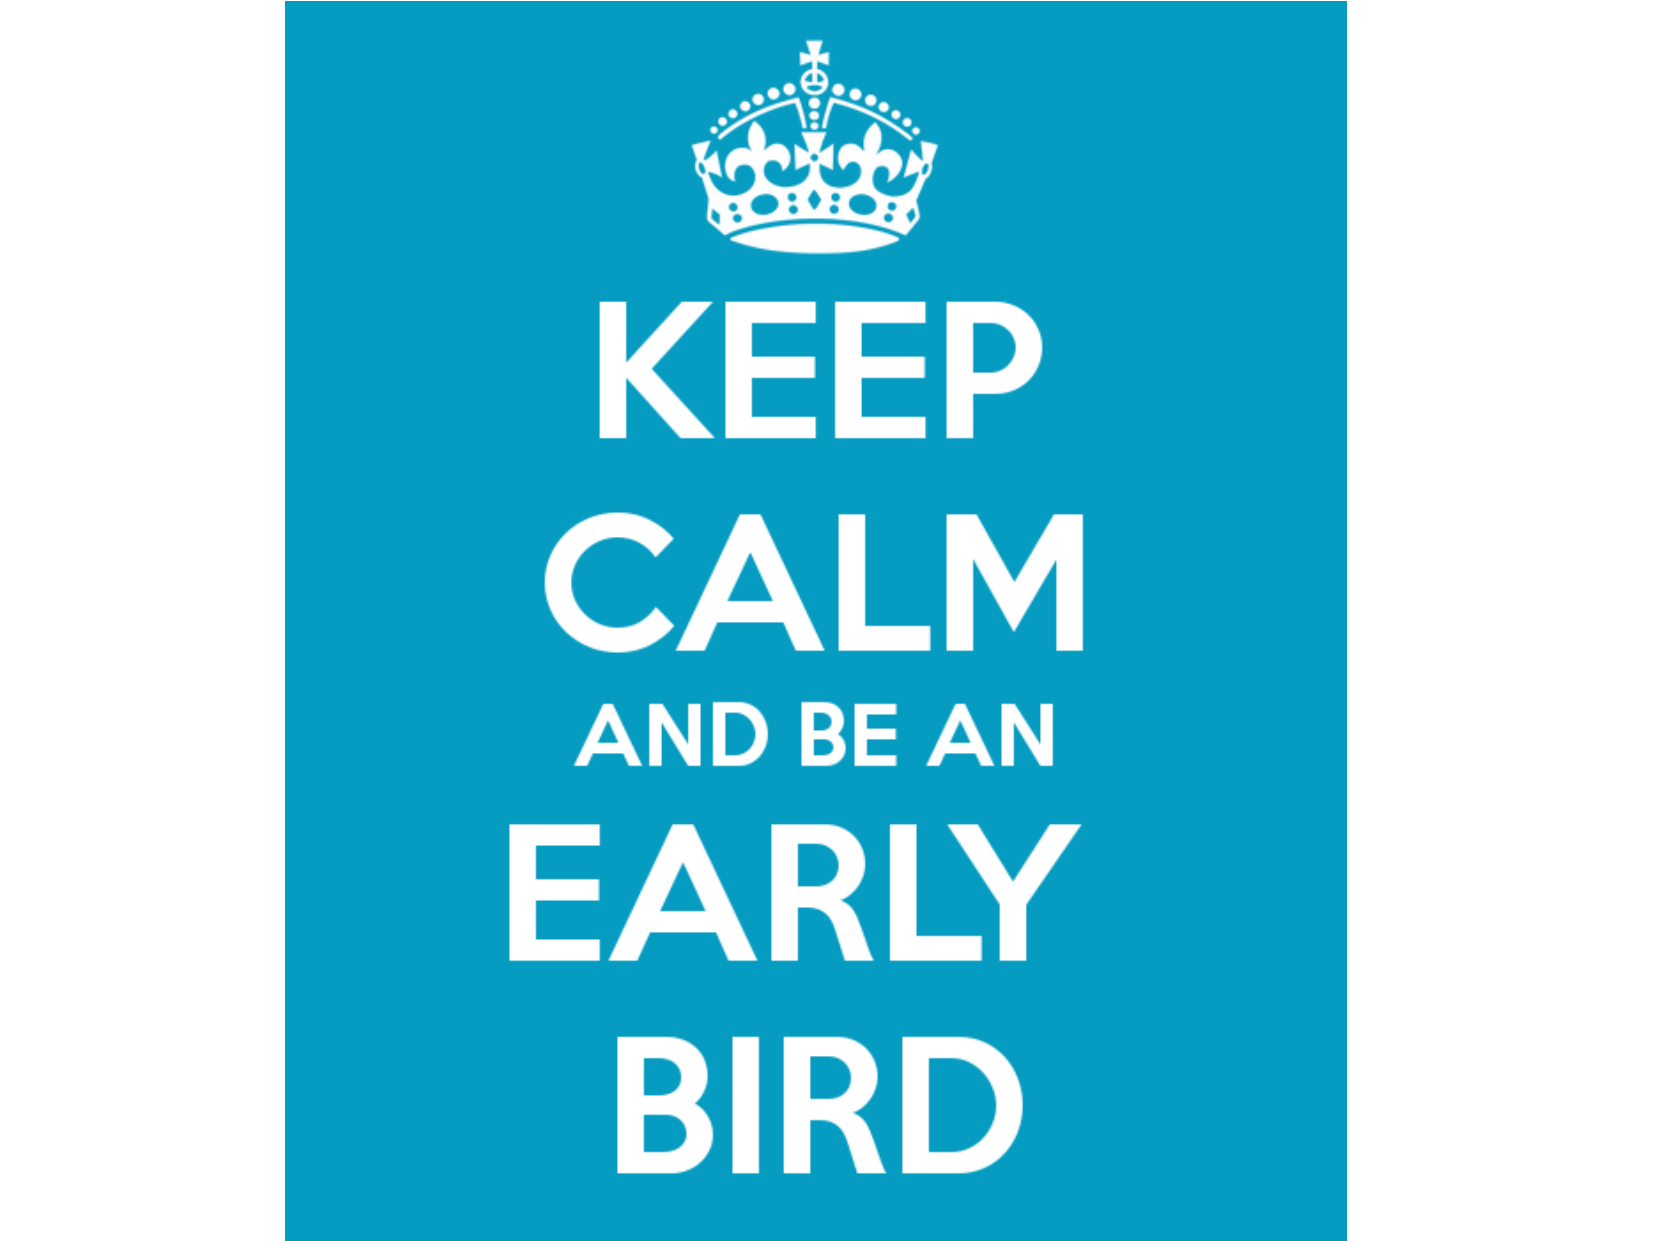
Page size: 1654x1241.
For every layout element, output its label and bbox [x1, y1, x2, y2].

picture [510, 825, 601, 961]
picture [878, 102, 890, 112]
picture [849, 88, 861, 101]
picture [740, 100, 751, 112]
picture [574, 704, 642, 766]
picture [855, 704, 897, 766]
picture [692, 40, 938, 236]
picture [710, 127, 718, 134]
picture [752, 93, 764, 105]
picture [865, 95, 877, 107]
picture [772, 825, 874, 961]
picture [545, 513, 674, 652]
picture [649, 704, 700, 766]
picture [927, 704, 994, 766]
picture [784, 1037, 886, 1173]
picture [947, 825, 1081, 961]
picture [1002, 704, 1053, 766]
picture [718, 116, 727, 126]
picture [713, 702, 768, 766]
picture [728, 109, 738, 119]
picture [609, 825, 757, 961]
picture [947, 302, 1042, 438]
picture [835, 302, 926, 438]
picture [731, 223, 899, 254]
picture [600, 302, 714, 438]
picture [912, 127, 920, 135]
picture [891, 110, 900, 119]
picture [726, 302, 817, 438]
picture [676, 515, 824, 651]
picture [839, 515, 930, 651]
picture [802, 702, 846, 766]
picture [903, 1037, 1023, 1173]
picture [890, 825, 982, 961]
picture [618, 1037, 713, 1173]
picture [903, 118, 912, 127]
picture [767, 88, 780, 100]
picture [733, 1037, 759, 1173]
picture [947, 515, 1083, 651]
